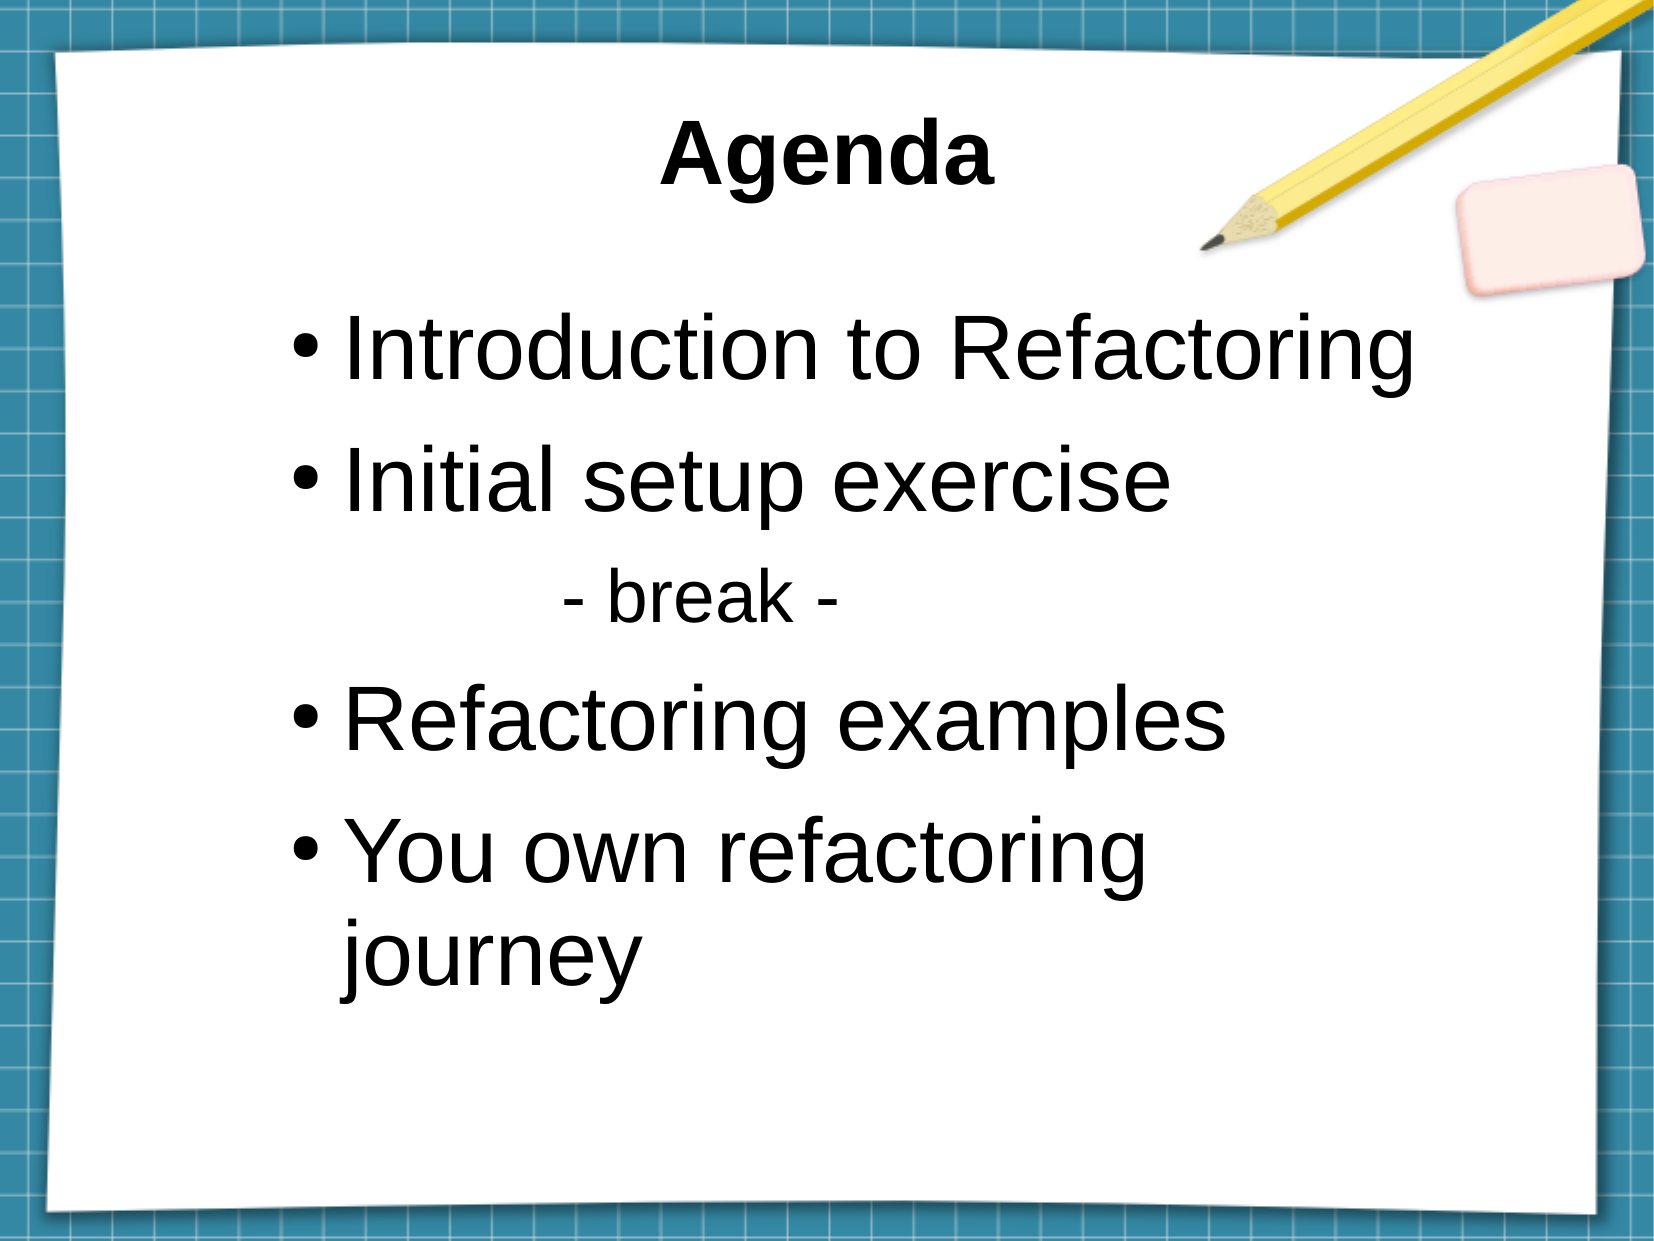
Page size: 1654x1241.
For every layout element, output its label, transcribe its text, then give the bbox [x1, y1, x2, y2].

list Introduction to Refactoring Initial setup exercise - break - Refactoring examples You own refactoring journey [271, 296, 1441, 1123]
picture [0, 0, 1654, 1241]
title Agenda [82, 49, 1571, 257]
